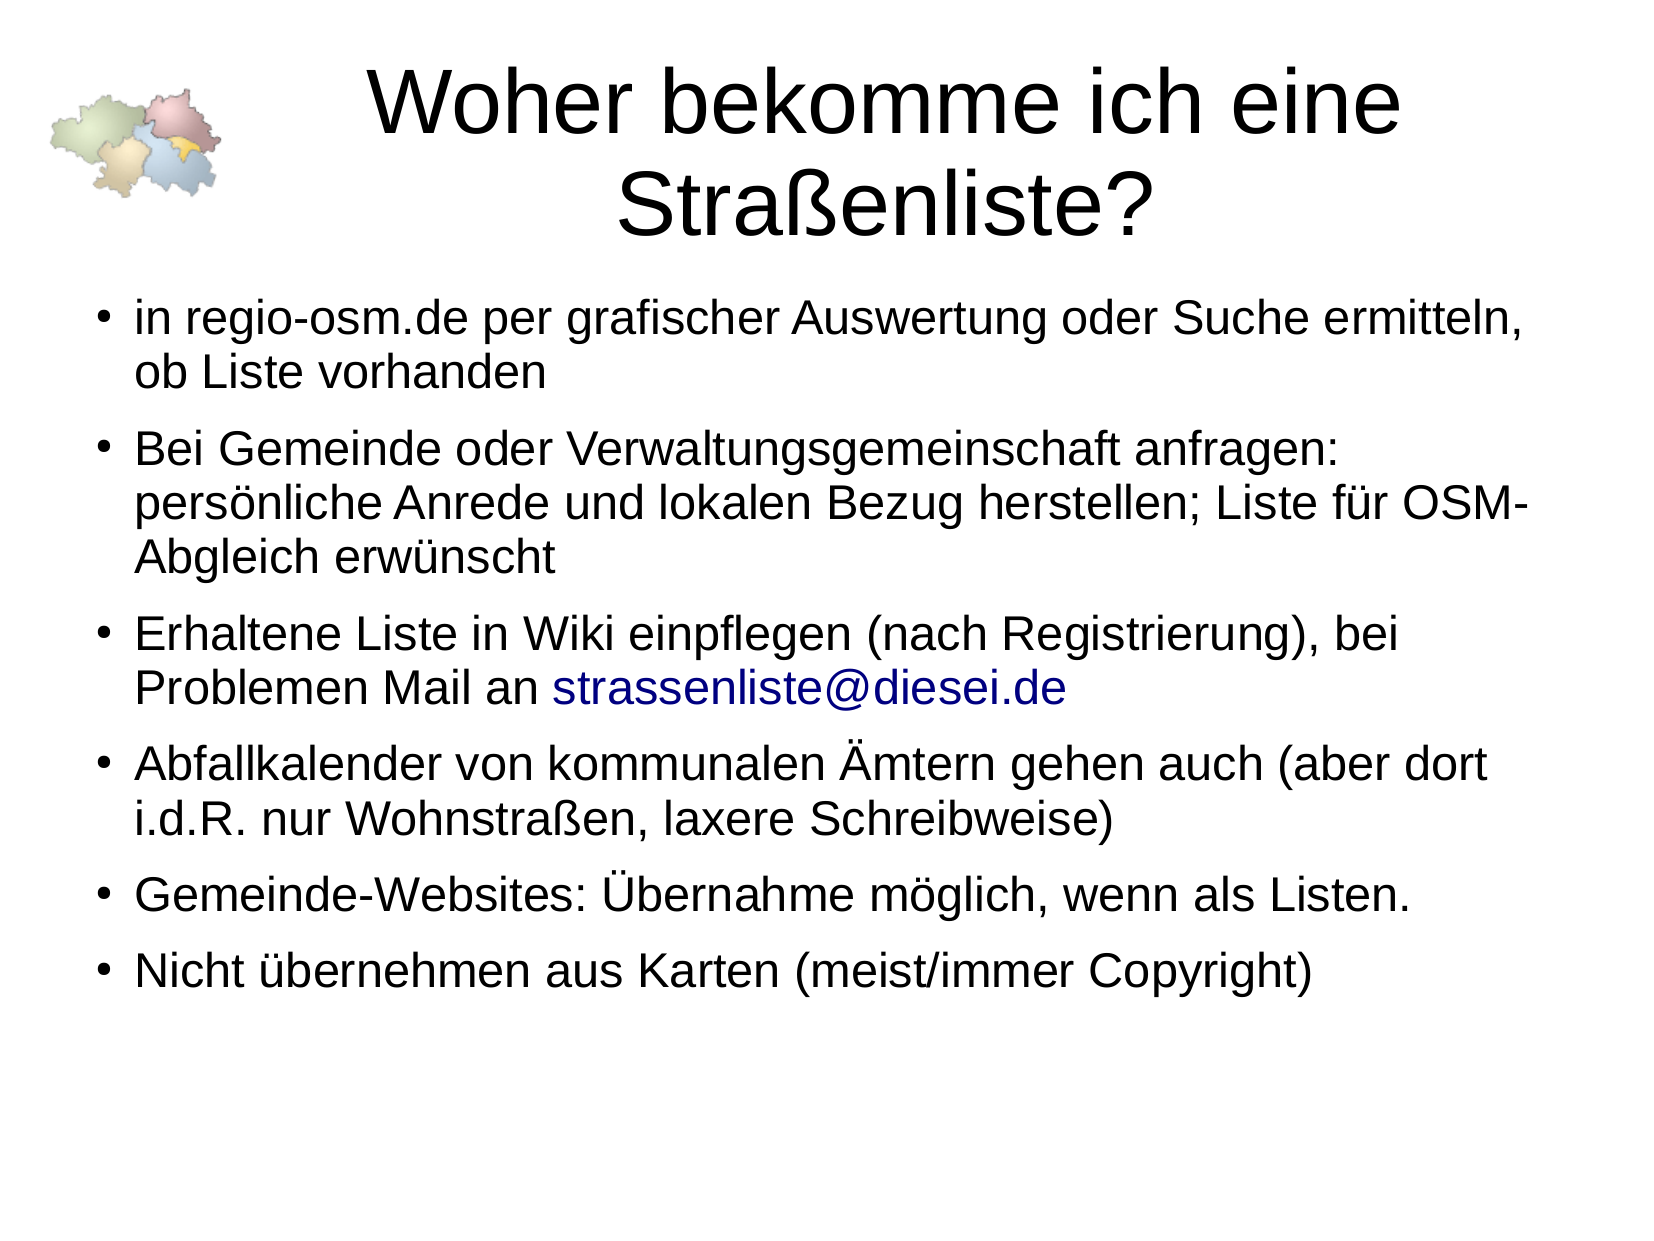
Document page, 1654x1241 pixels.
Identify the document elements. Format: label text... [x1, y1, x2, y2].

list in regio-osm.de per grafischer Auswertung oder Suche ermitteln, ob Liste vorhanden Bei Gemeinde oder Verwaltungsgemeinschaft anfragen: persönliche Anrede und lokalen Bezug herstellen; Liste für OSM-Abgleich erwünscht Erhaltene Liste in Wiki einpflegen (nach Registrierung), bei Problemen Mail an strassenliste@diesei.de Abfallkalender von kommunalen Ämtern gehen auch (aber dort i.d.R. nur Wohnstraßen, laxere Schreibweise) Gemeinde-Websites: Übernahme möglich, wenn als Listen. Nicht übernehmen aus Karten (meist/immer Copyright) [82, 290, 1571, 1010]
picture [11, 68, 250, 225]
title Woher bekomme ich eine Straßenliste? [200, 49, 1571, 257]
